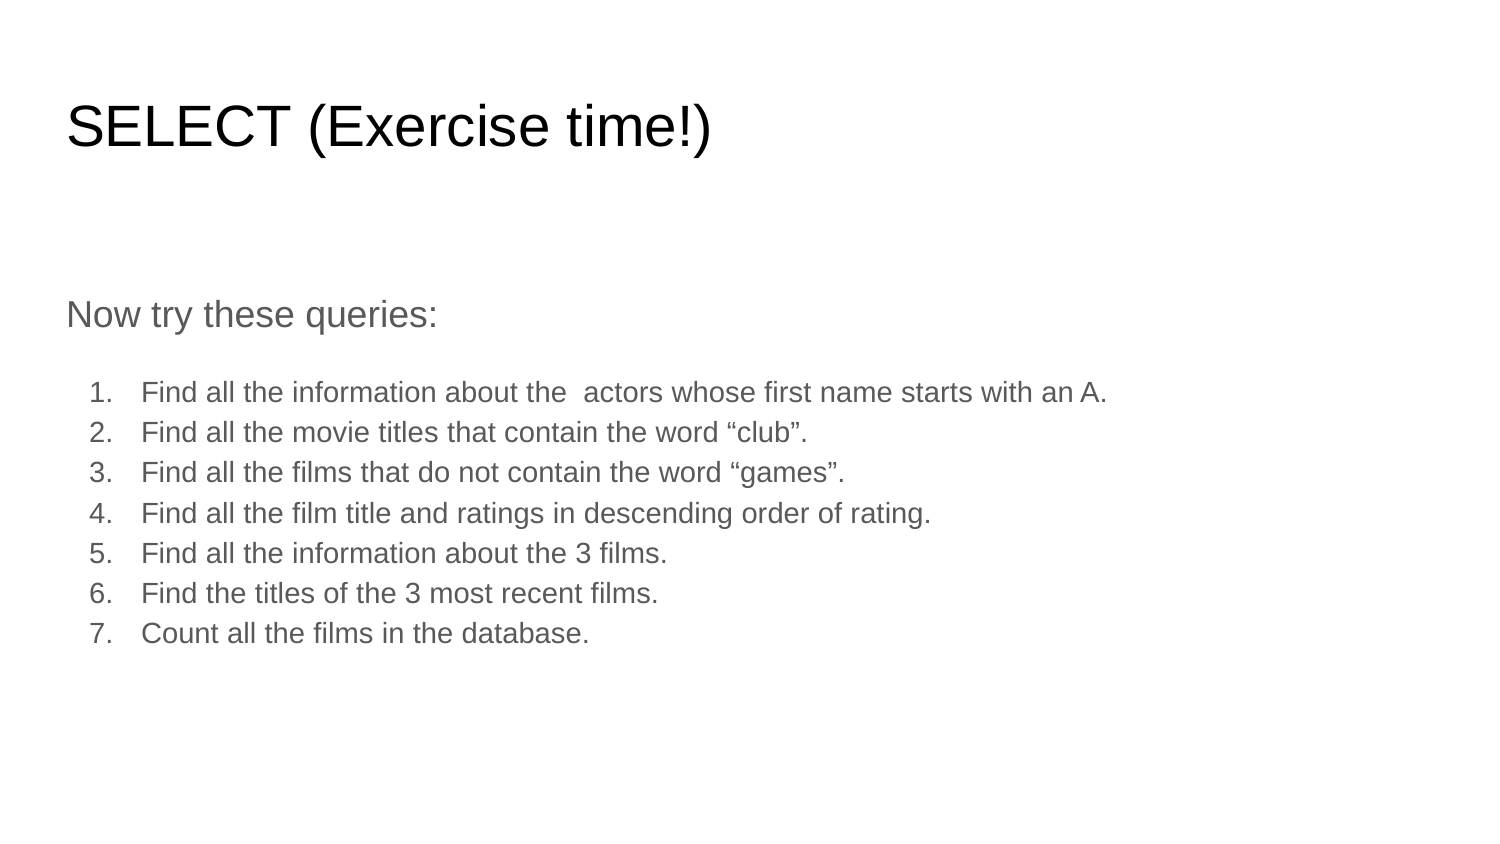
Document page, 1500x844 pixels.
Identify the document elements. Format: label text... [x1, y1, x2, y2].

list Now try these queries: Find all the information about the actors whose first name starts with an A. Find all the movie titles that contain the word “club”. Find all the films that do not contain the word “games”. Find all the film title and ratings in descending order of rating. Find all the information about the 3 films. Find the titles of the 3 most recent films. Count all the films in the database. [51, 268, 1449, 829]
title SELECT (Exercise time!) [51, 72, 1449, 167]
